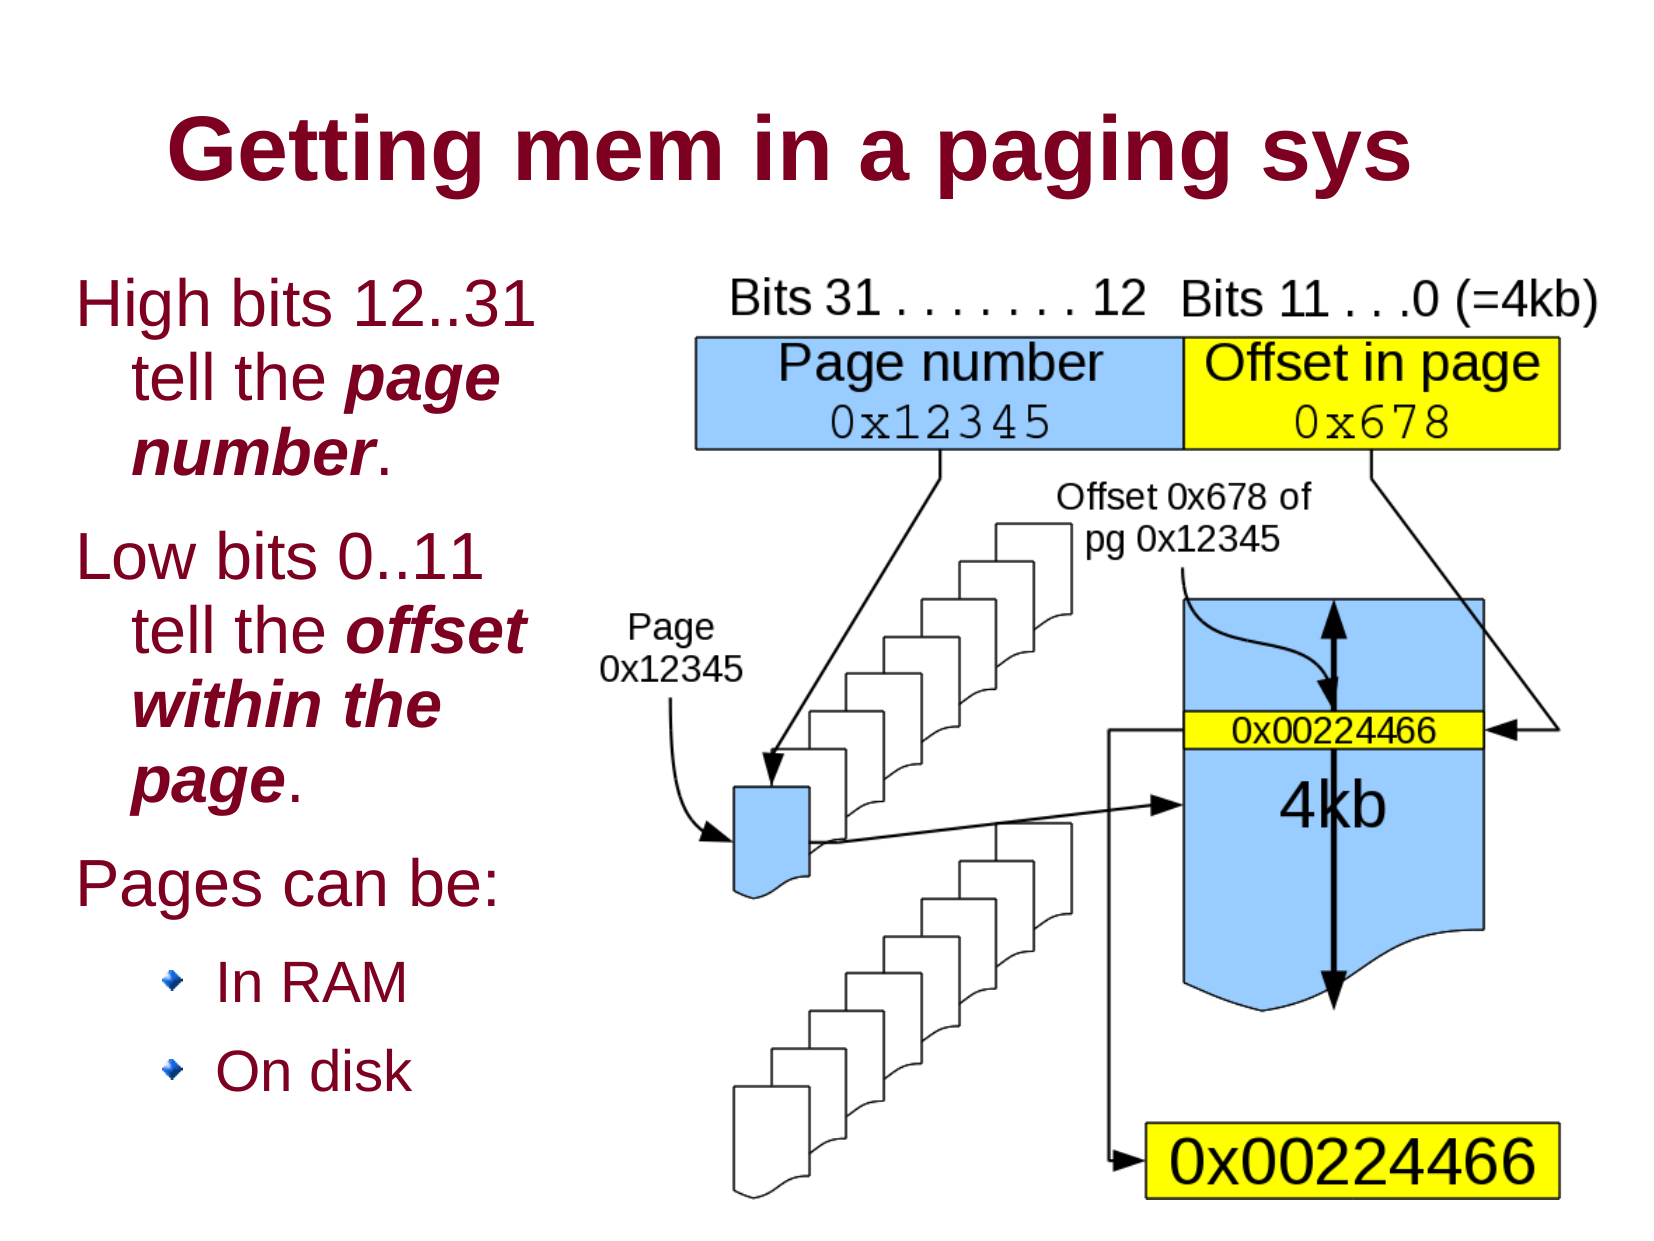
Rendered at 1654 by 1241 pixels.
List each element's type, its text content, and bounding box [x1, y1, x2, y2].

title Getting mem in a paging sys [118, 55, 1463, 246]
list High bits 12..31 tell the page number. Low bits 0..11 tell the offset within the page. Pages can be: In RAM On disk [75, 262, 563, 1163]
picture [0, 0, 1654, 1241]
